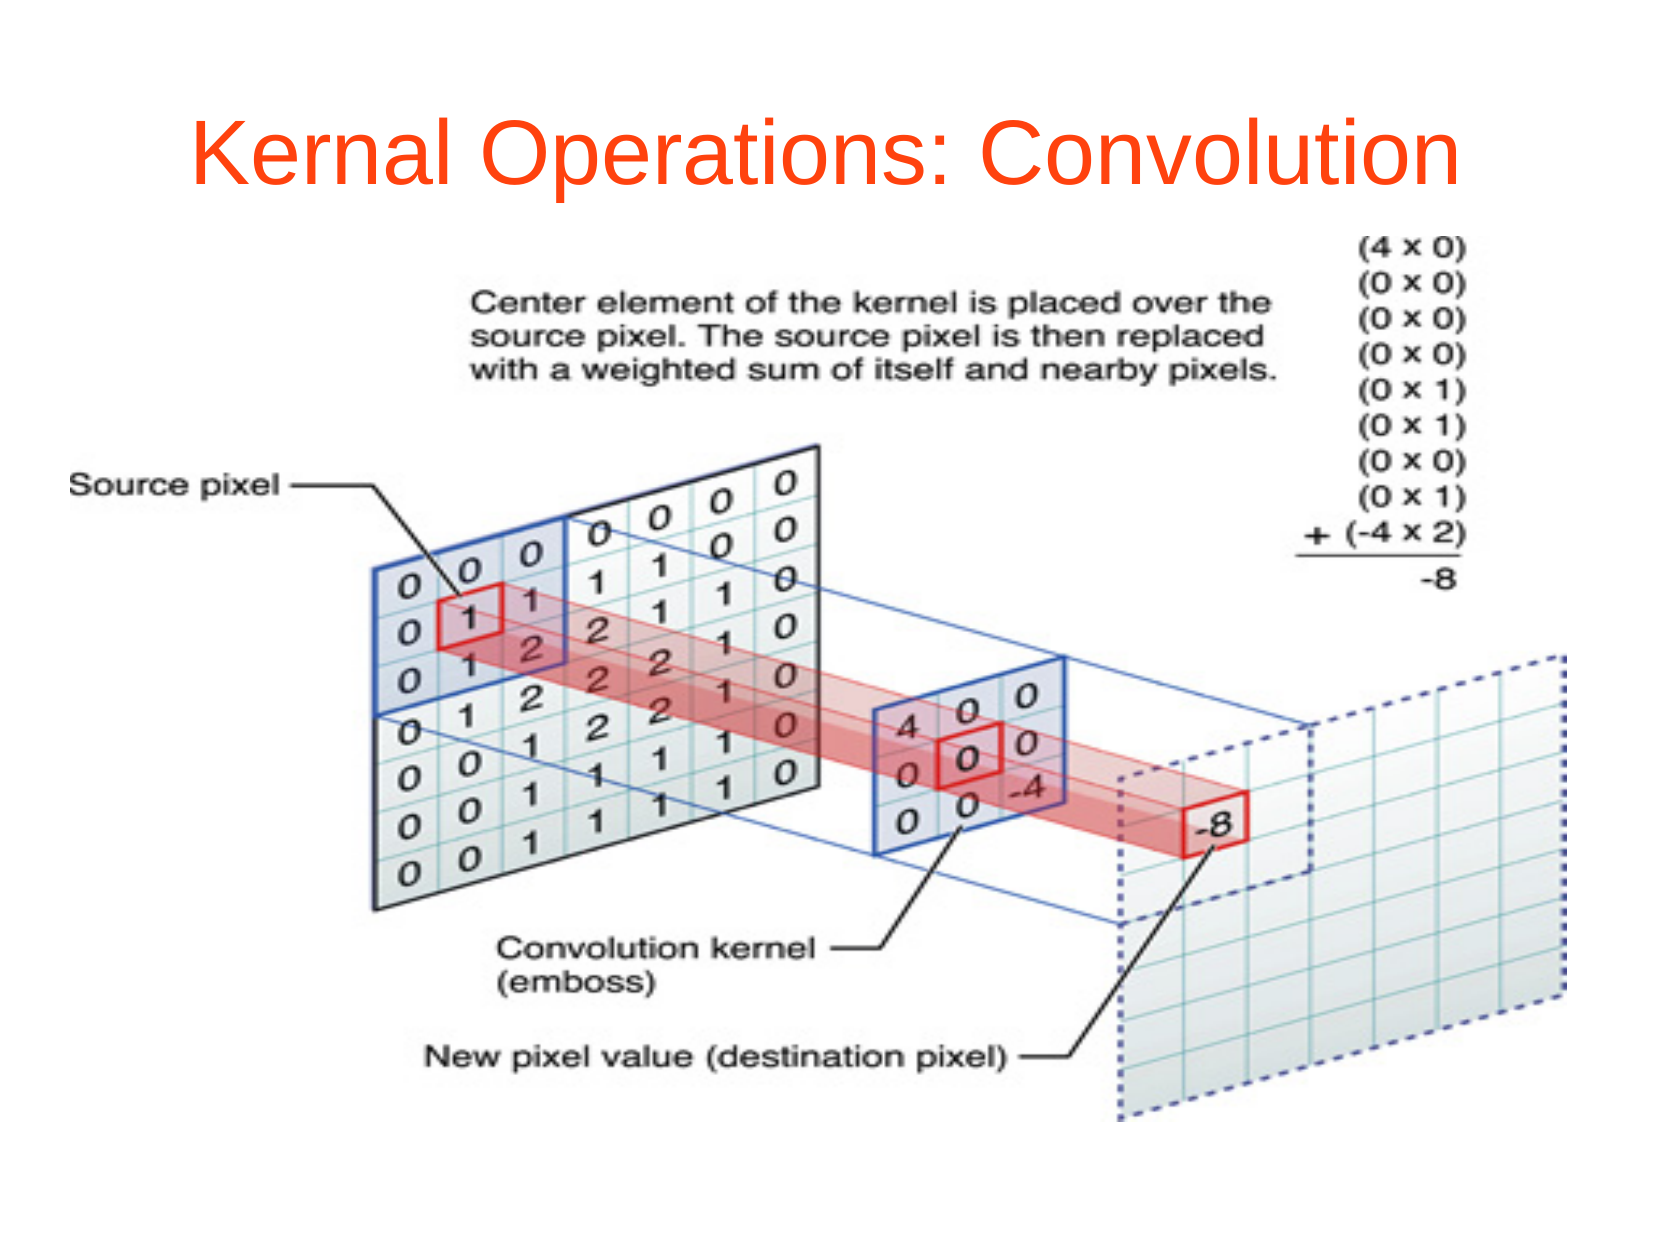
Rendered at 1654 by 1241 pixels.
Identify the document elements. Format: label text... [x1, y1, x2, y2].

title Kernal Operations: Convolution [82, 49, 1571, 257]
picture [70, 236, 1567, 1123]
